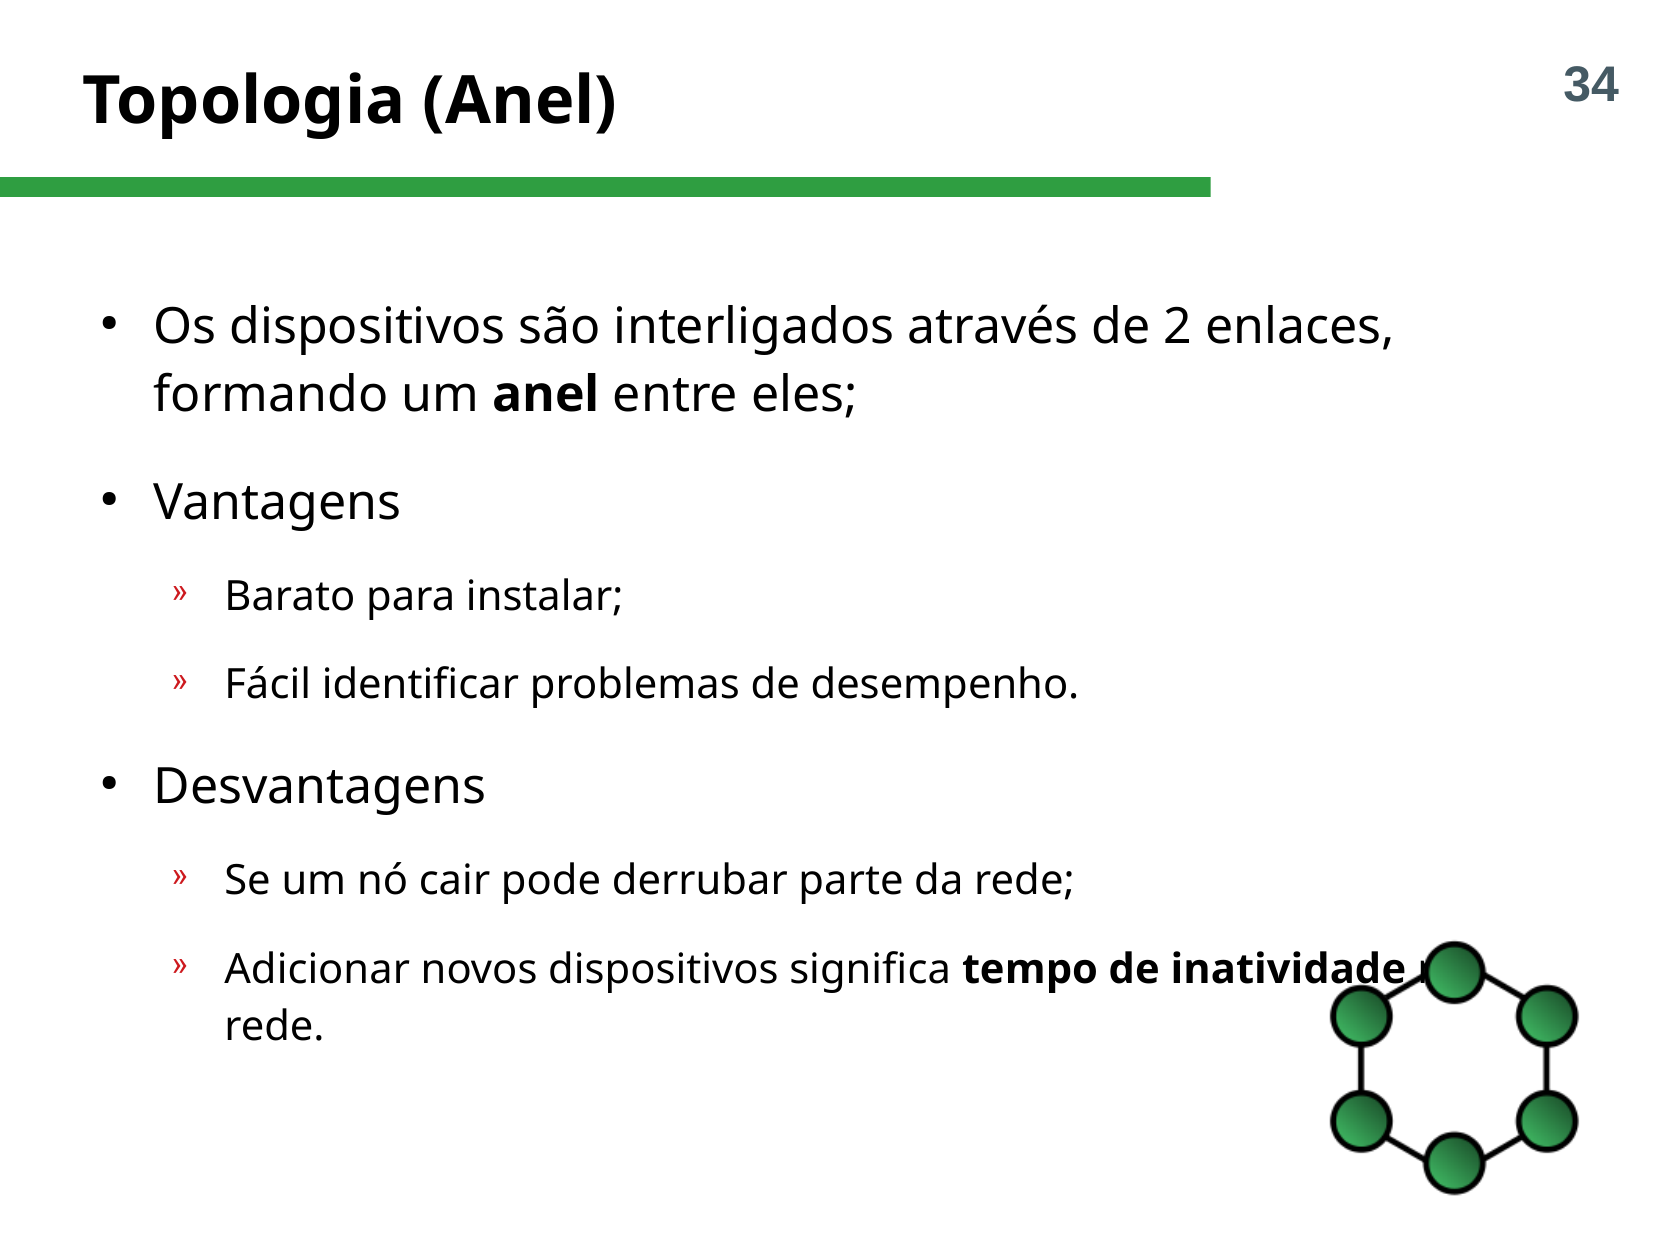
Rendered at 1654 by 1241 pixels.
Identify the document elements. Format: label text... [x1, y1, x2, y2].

picture [1299, 915, 1612, 1219]
title Topologia (Anel) [82, 0, 1152, 202]
list Os dispositivos são interligados através de 2 enlaces, formando um anel entre eles; Vantagens Barato para instalar; Fácil identificar problemas de desempenho. Desvantagens Se um nó cair pode derrubar parte da rede; Adicionar novos dispositivos significa tempo de inatividade na rede. [82, 290, 1571, 1216]
